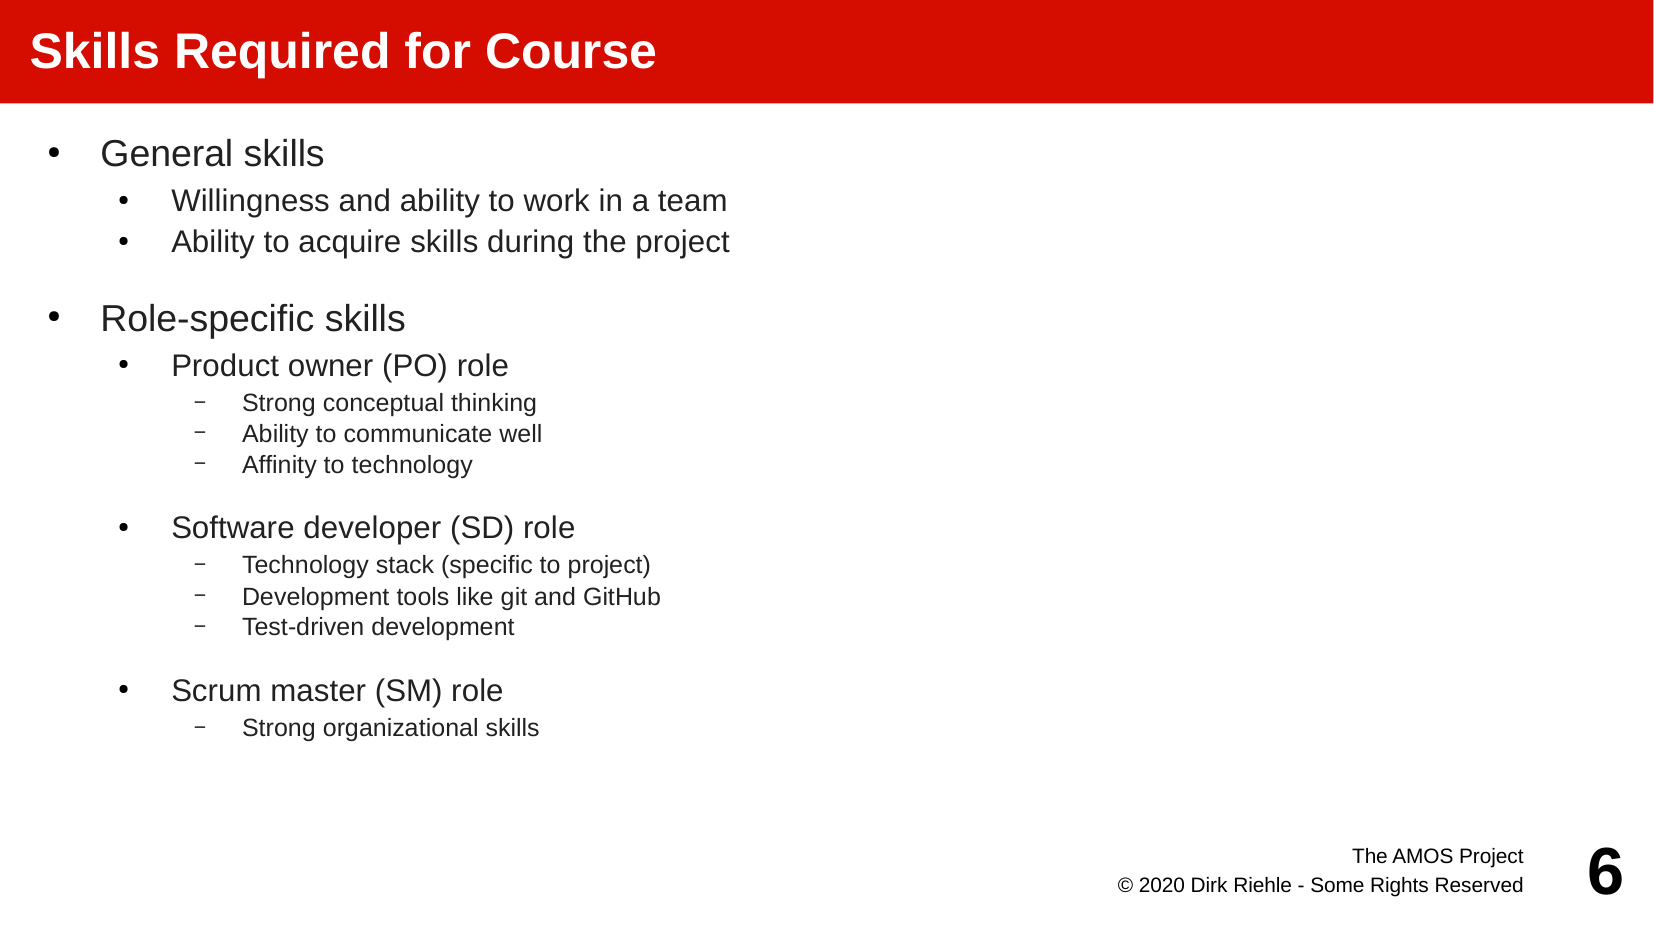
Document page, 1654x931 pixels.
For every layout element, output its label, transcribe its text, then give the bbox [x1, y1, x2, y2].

list General skills Willingness and ability to work in a team Ability to acquire skills during the project Role-specific skills Product owner (PO) role Strong conceptual thinking Ability to communicate well Affinity to technology Software developer (SD) role Technology stack (specific to project) Development tools like git and GitHub Test-driven development Scrum master (SM) role Strong organizational skills [29, 132, 1625, 813]
title Skills Required for Course [0, 0, 1654, 104]
